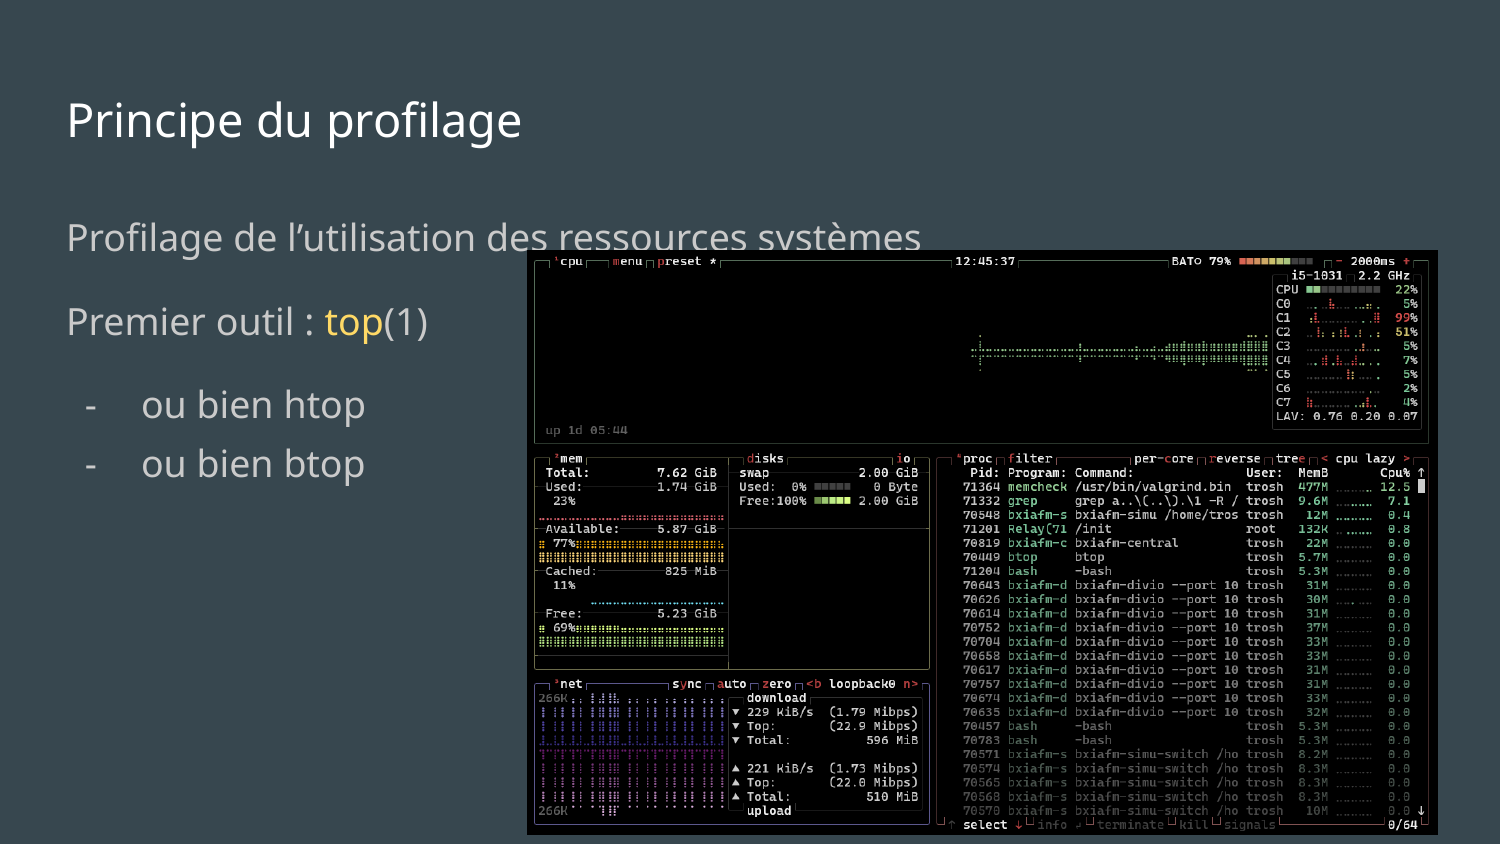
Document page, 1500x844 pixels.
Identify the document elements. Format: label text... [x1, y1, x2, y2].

title Principe du profilage [51, 72, 1449, 167]
list Profilage de l’utilisation des ressources systèmes Premier outil : top(1) ou bien htop ou bien btop [51, 189, 1449, 750]
picture [527, 250, 1438, 835]
